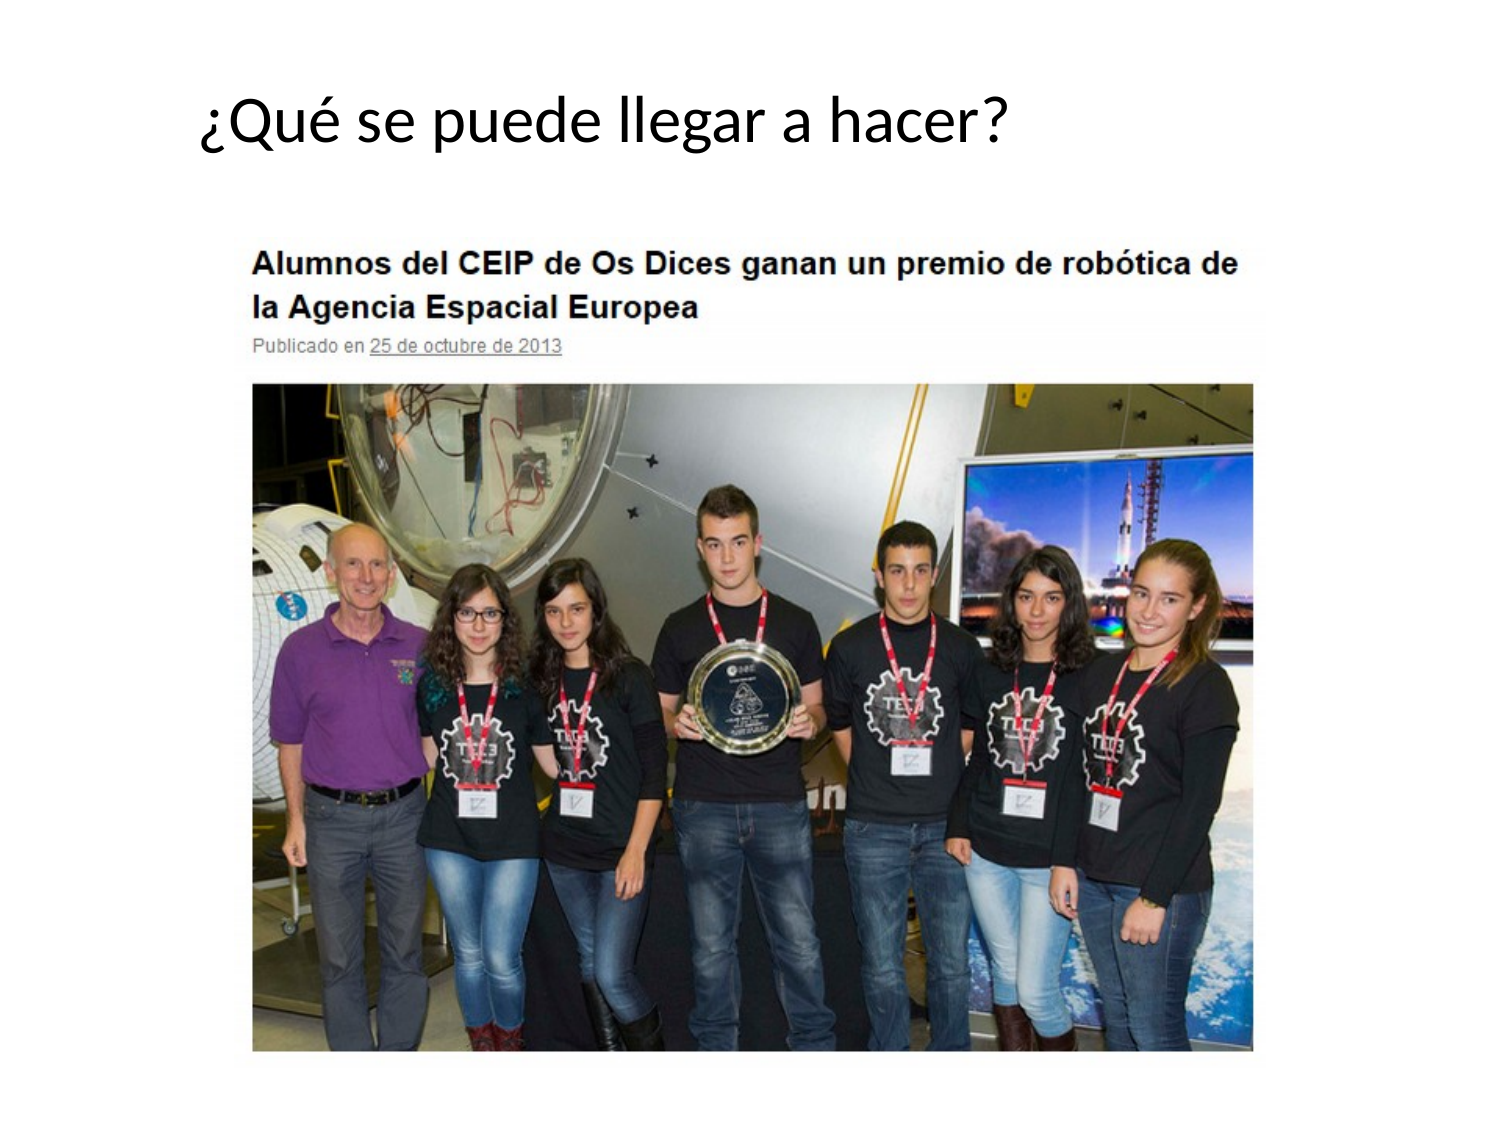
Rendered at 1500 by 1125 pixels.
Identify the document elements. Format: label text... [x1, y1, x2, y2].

list ¿Qué se puede llegar a hacer? [183, 68, 1093, 187]
picture [234, 237, 1266, 1069]
